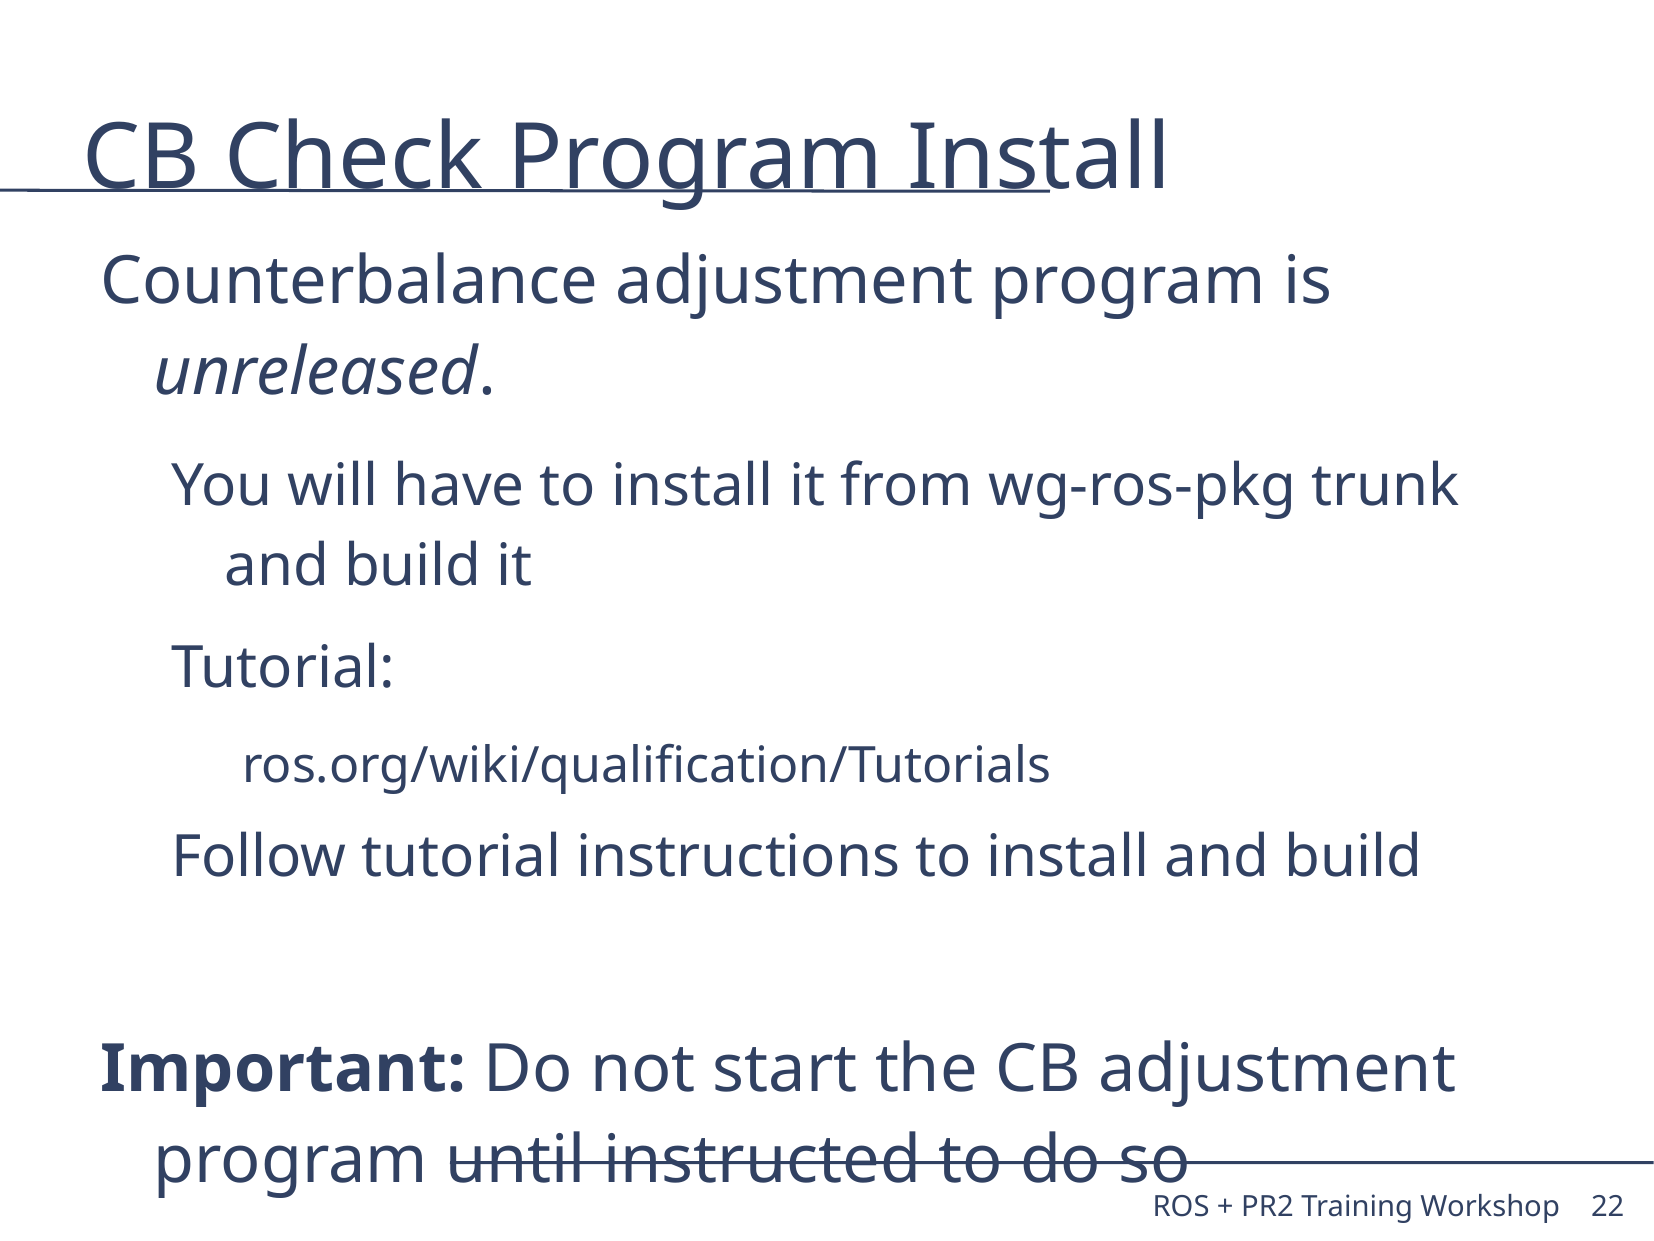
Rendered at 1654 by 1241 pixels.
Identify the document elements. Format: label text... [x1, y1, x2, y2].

list Counterbalance adjustment program is unreleased. You will have to install it from wg-ros-pkg trunk and build it Tutorial: ros.org/wiki/qualification/Tutorials Follow tutorial instructions to install and build Important: Do not start the CB adjustment program until instructed to do so [82, 232, 1571, 1156]
title CB Check Program Install [82, 56, 1571, 232]
